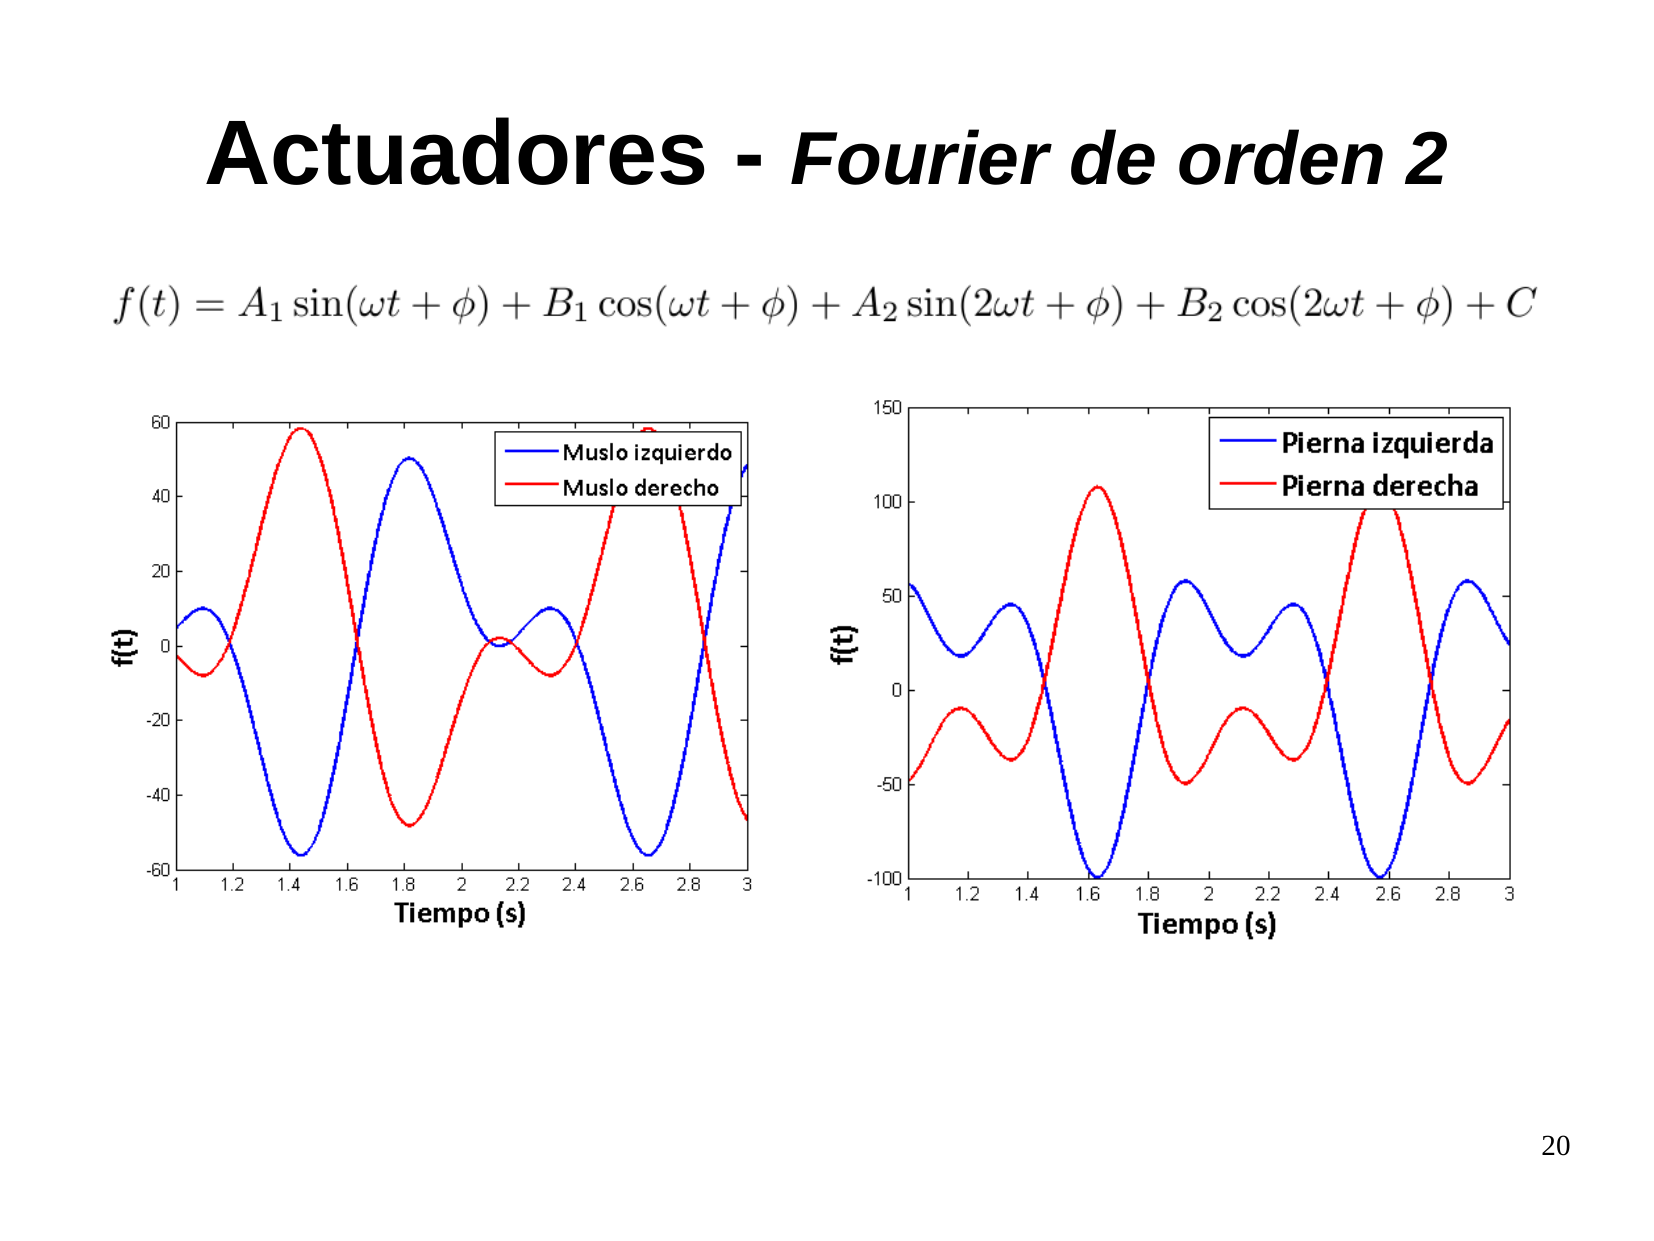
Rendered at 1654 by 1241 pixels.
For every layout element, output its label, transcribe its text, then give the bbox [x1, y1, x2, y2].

picture [80, 363, 1583, 946]
picture [99, 266, 1561, 346]
title Actuadores - Fourier de orden 2 [82, 49, 1571, 257]
